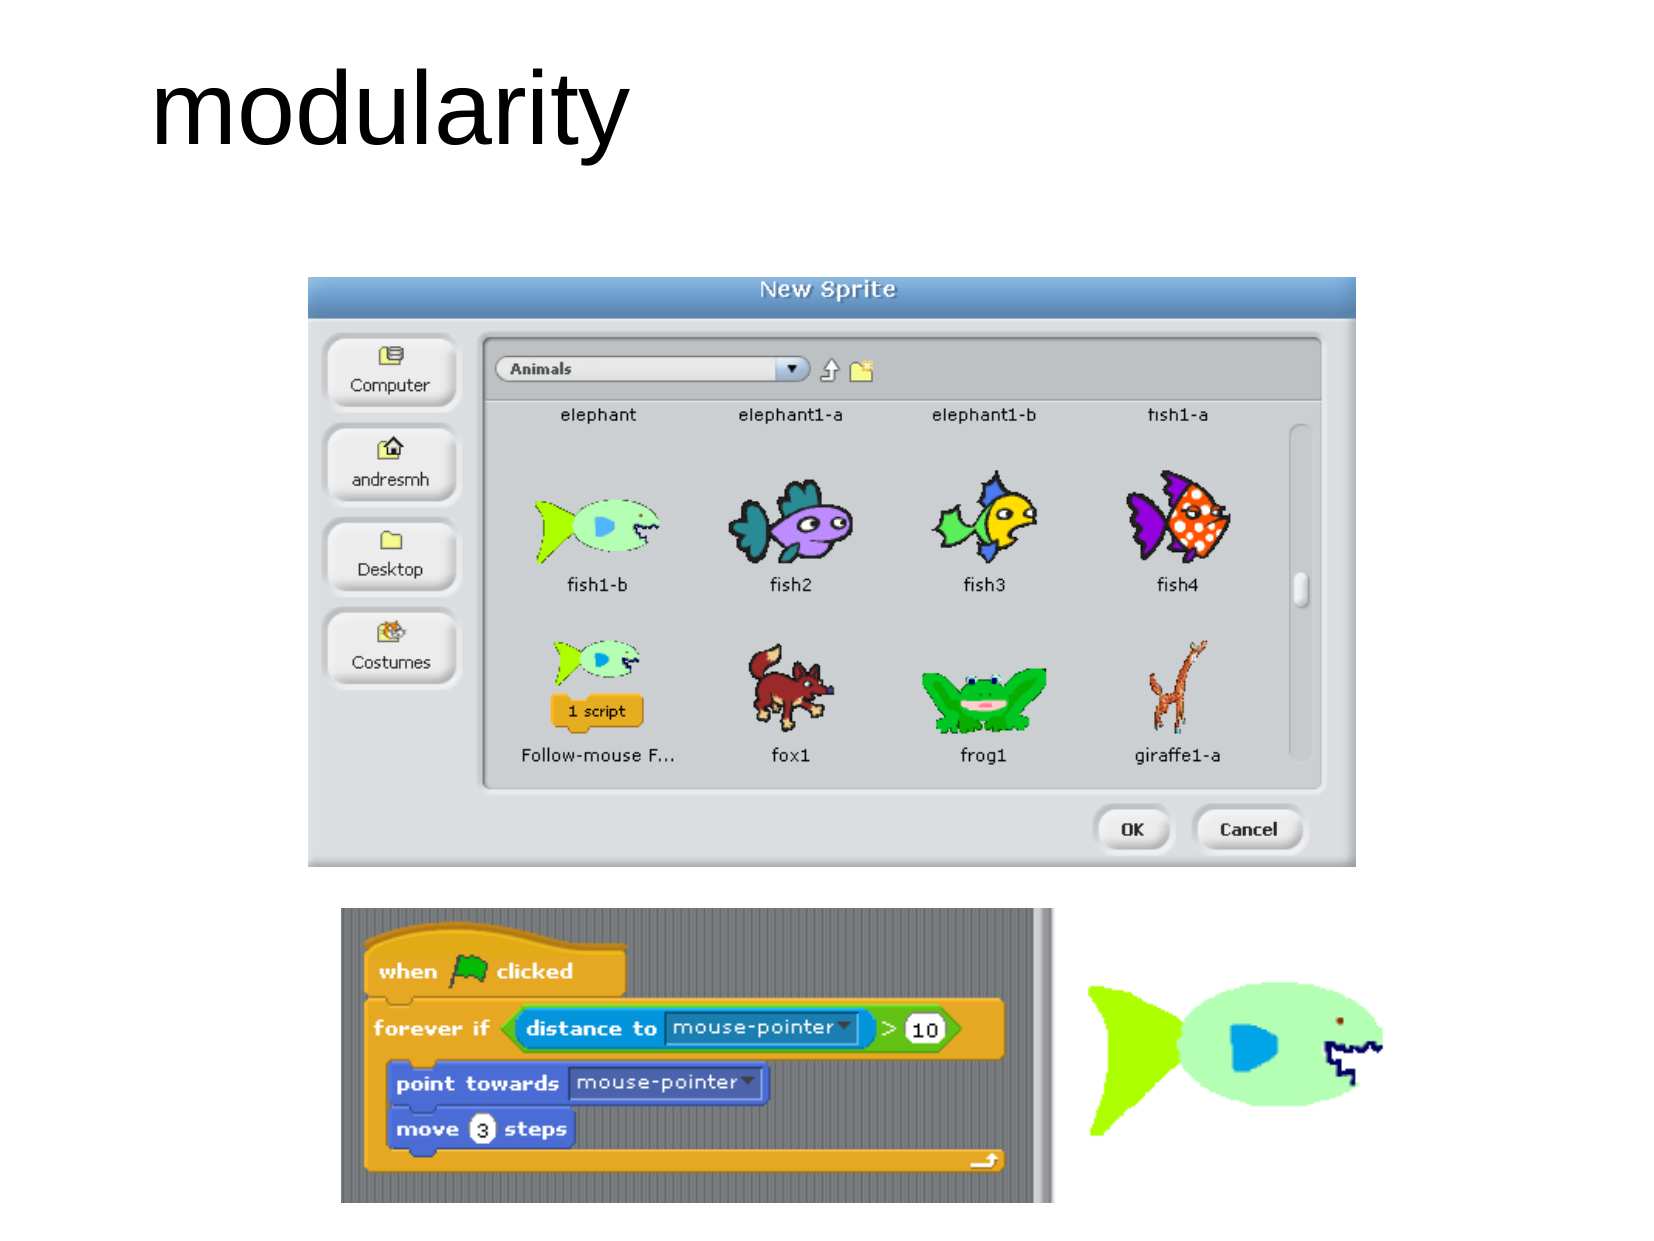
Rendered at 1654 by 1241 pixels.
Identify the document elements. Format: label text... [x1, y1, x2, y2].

text_box modularity [135, 44, 1516, 176]
picture [308, 277, 1356, 867]
picture [341, 908, 1393, 1203]
